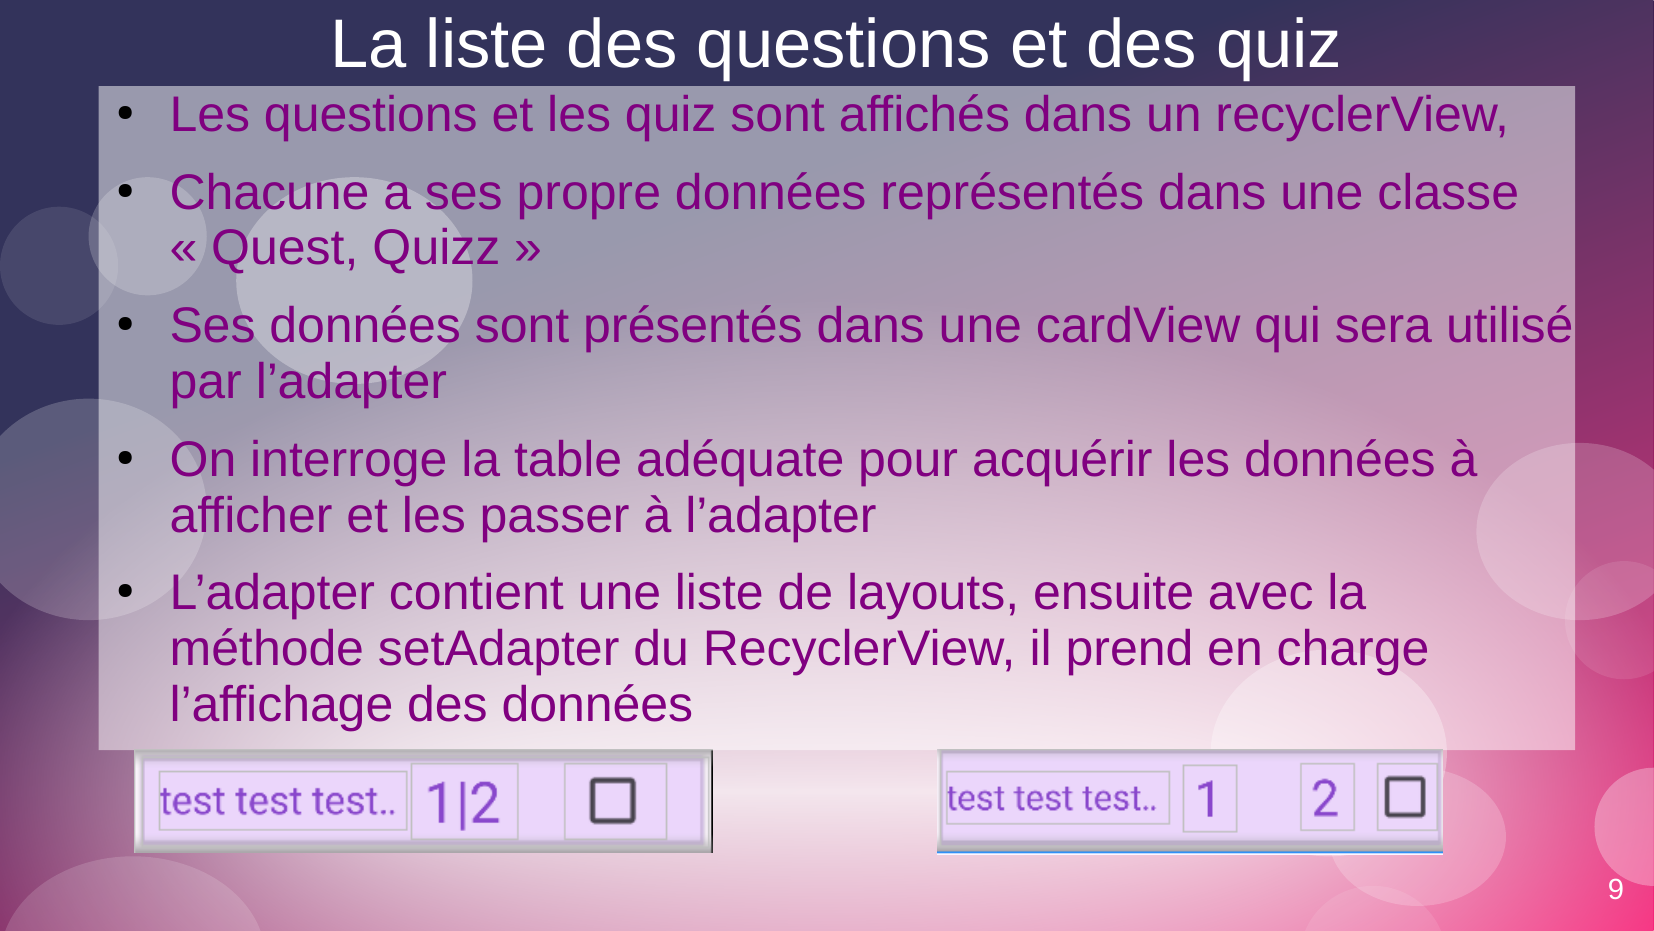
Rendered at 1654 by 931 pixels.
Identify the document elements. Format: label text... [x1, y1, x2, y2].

list Les questions et les quiz sont affichés dans un recyclerView, Chacune a ses propre données représentés dans une classe « Quest, Quizz » Ses données sont présentés dans une cardView qui sera utilisé par l’adapter On interroge la table adéquate pour acquérir les données à afficher et les passer à l’adapter L’adapter contient une liste de layouts, ensuite avec la méthode setAdapter du RecyclerView, il prend en charge l’affichage des données [98, 86, 1576, 751]
picture [937, 749, 1443, 855]
picture [134, 749, 713, 854]
title La liste des questions et des quiz [98, 0, 1576, 86]
